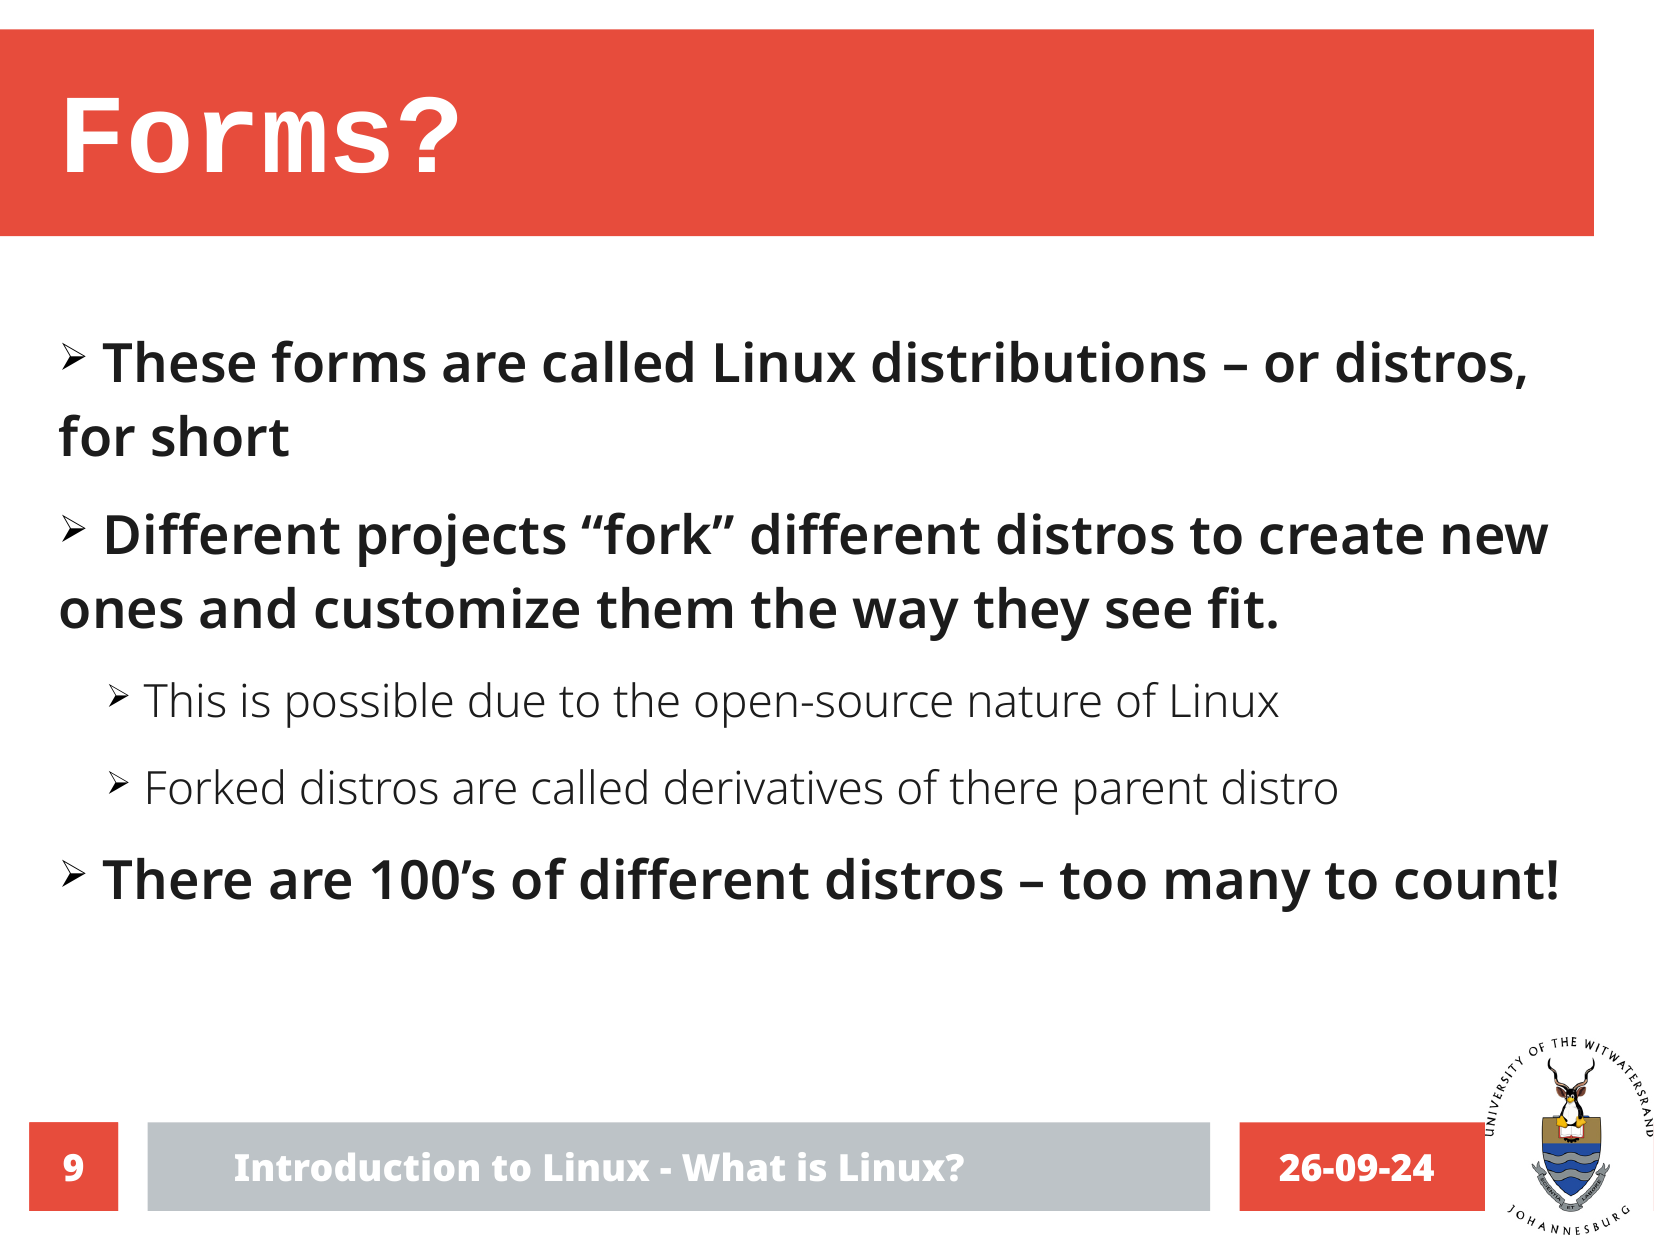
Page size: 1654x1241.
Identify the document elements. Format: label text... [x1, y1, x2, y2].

list These forms are called Linux distributions – or distros, for short Different projects “fork” different distros to create new ones and customize them the way they see fit. This is possible due to the open-source nature of Linux Forked distros are called derivatives of there parent distro There are 100’s of different distros – too many to count! [58, 324, 1565, 1093]
title Forms? [58, 59, 1594, 207]
picture [1485, 1037, 1654, 1235]
